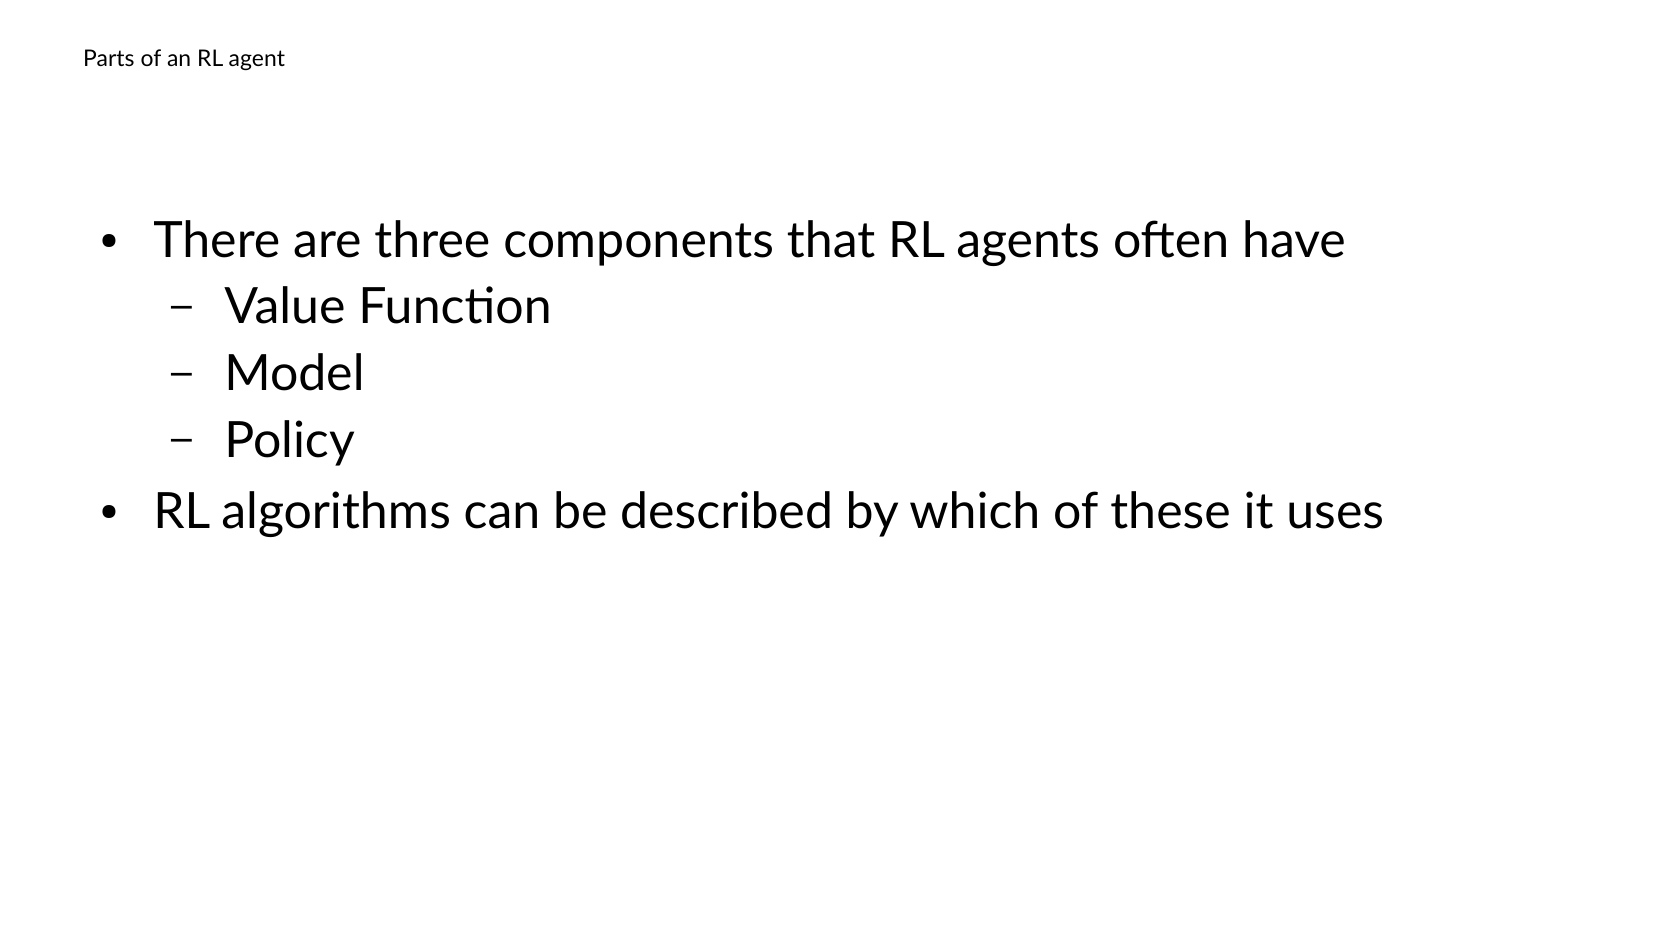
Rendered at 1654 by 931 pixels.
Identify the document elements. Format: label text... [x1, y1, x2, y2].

title Parts of an RL agent [83, 0, 1571, 119]
list There are three components that RL agents often have Value Function Model Policy RL algorithms can be described by which of these it uses [82, 217, 1571, 839]
